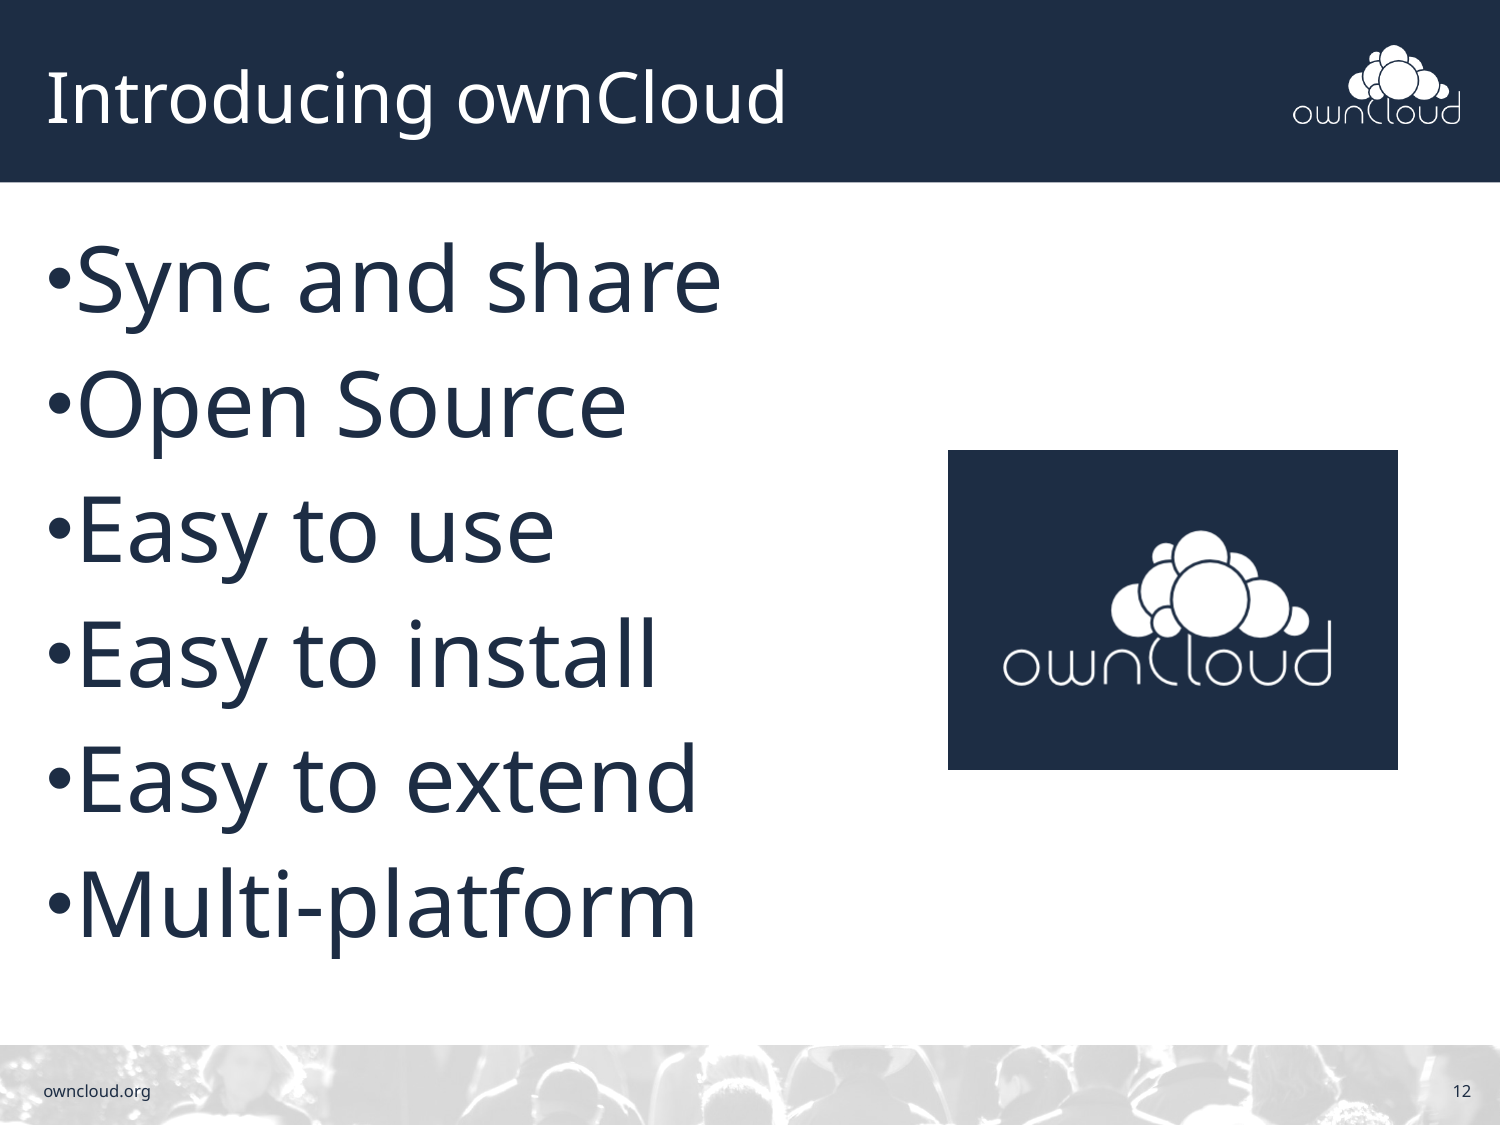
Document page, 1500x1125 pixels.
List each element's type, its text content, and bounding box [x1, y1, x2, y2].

picture [0, 1045, 1500, 1125]
picture [1293, 45, 1460, 124]
picture [948, 450, 1398, 770]
list Sync and share Open Source Easy to use Easy to install Easy to extend Multi-platform [46, 214, 1465, 1026]
title Introducing ownCloud [46, 5, 1258, 187]
